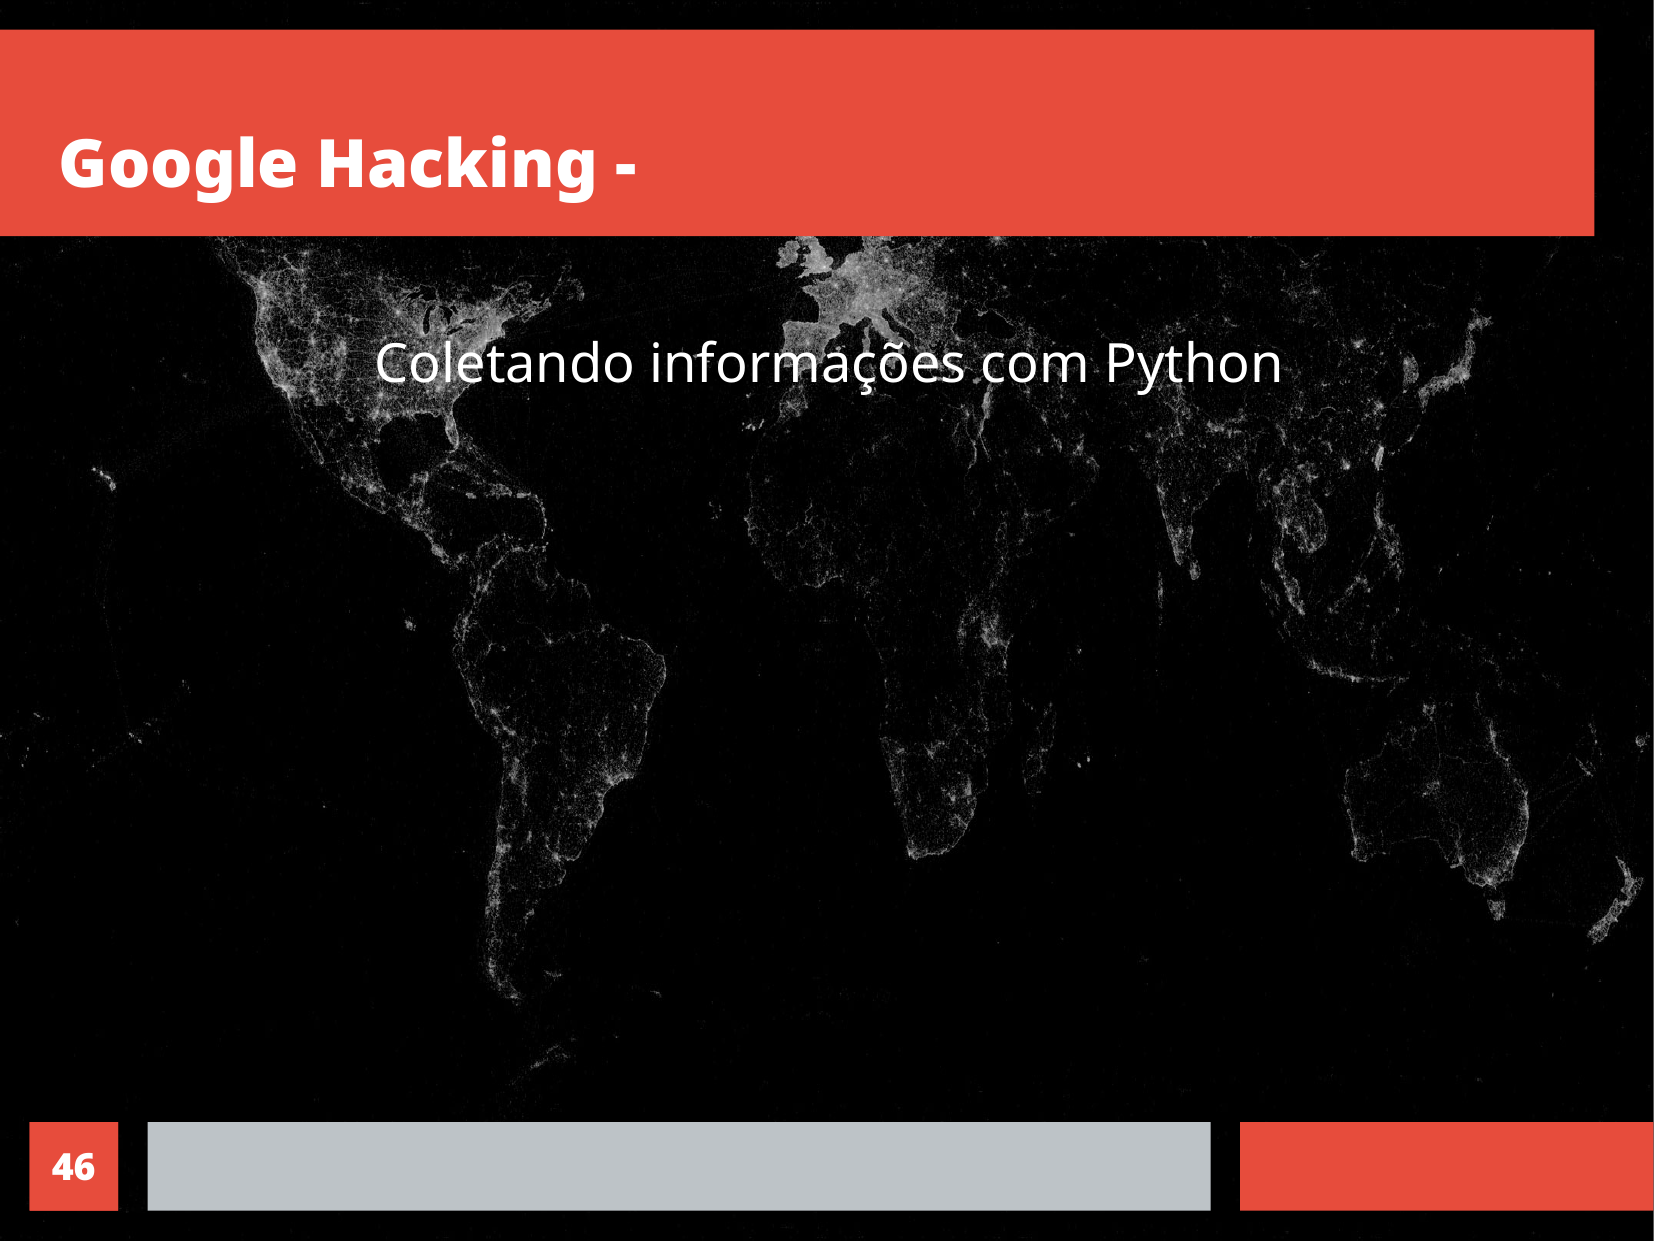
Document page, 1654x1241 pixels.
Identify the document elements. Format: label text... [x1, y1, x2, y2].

list Coletando informações com Python [59, 324, 1565, 427]
title Google Hacking - [59, 59, 1595, 207]
picture [0, 0, 1654, 1241]
